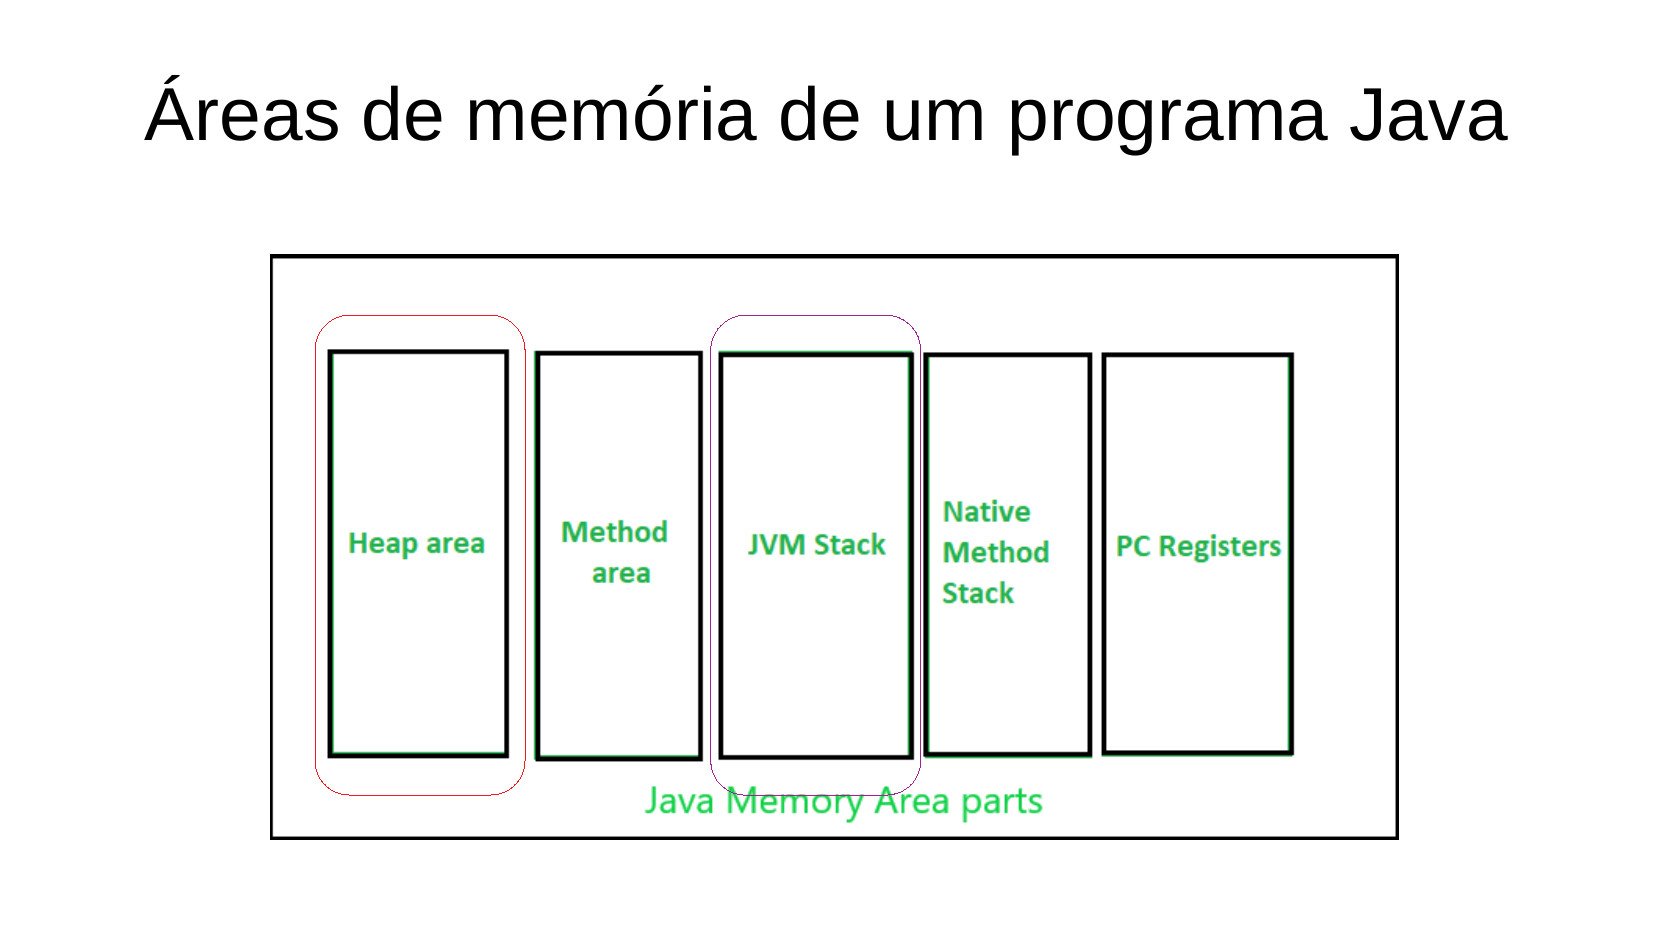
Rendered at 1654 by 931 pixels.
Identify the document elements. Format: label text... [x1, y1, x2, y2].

title Áreas de memória de um programa Java [82, 12, 1571, 218]
picture [270, 254, 1399, 840]
